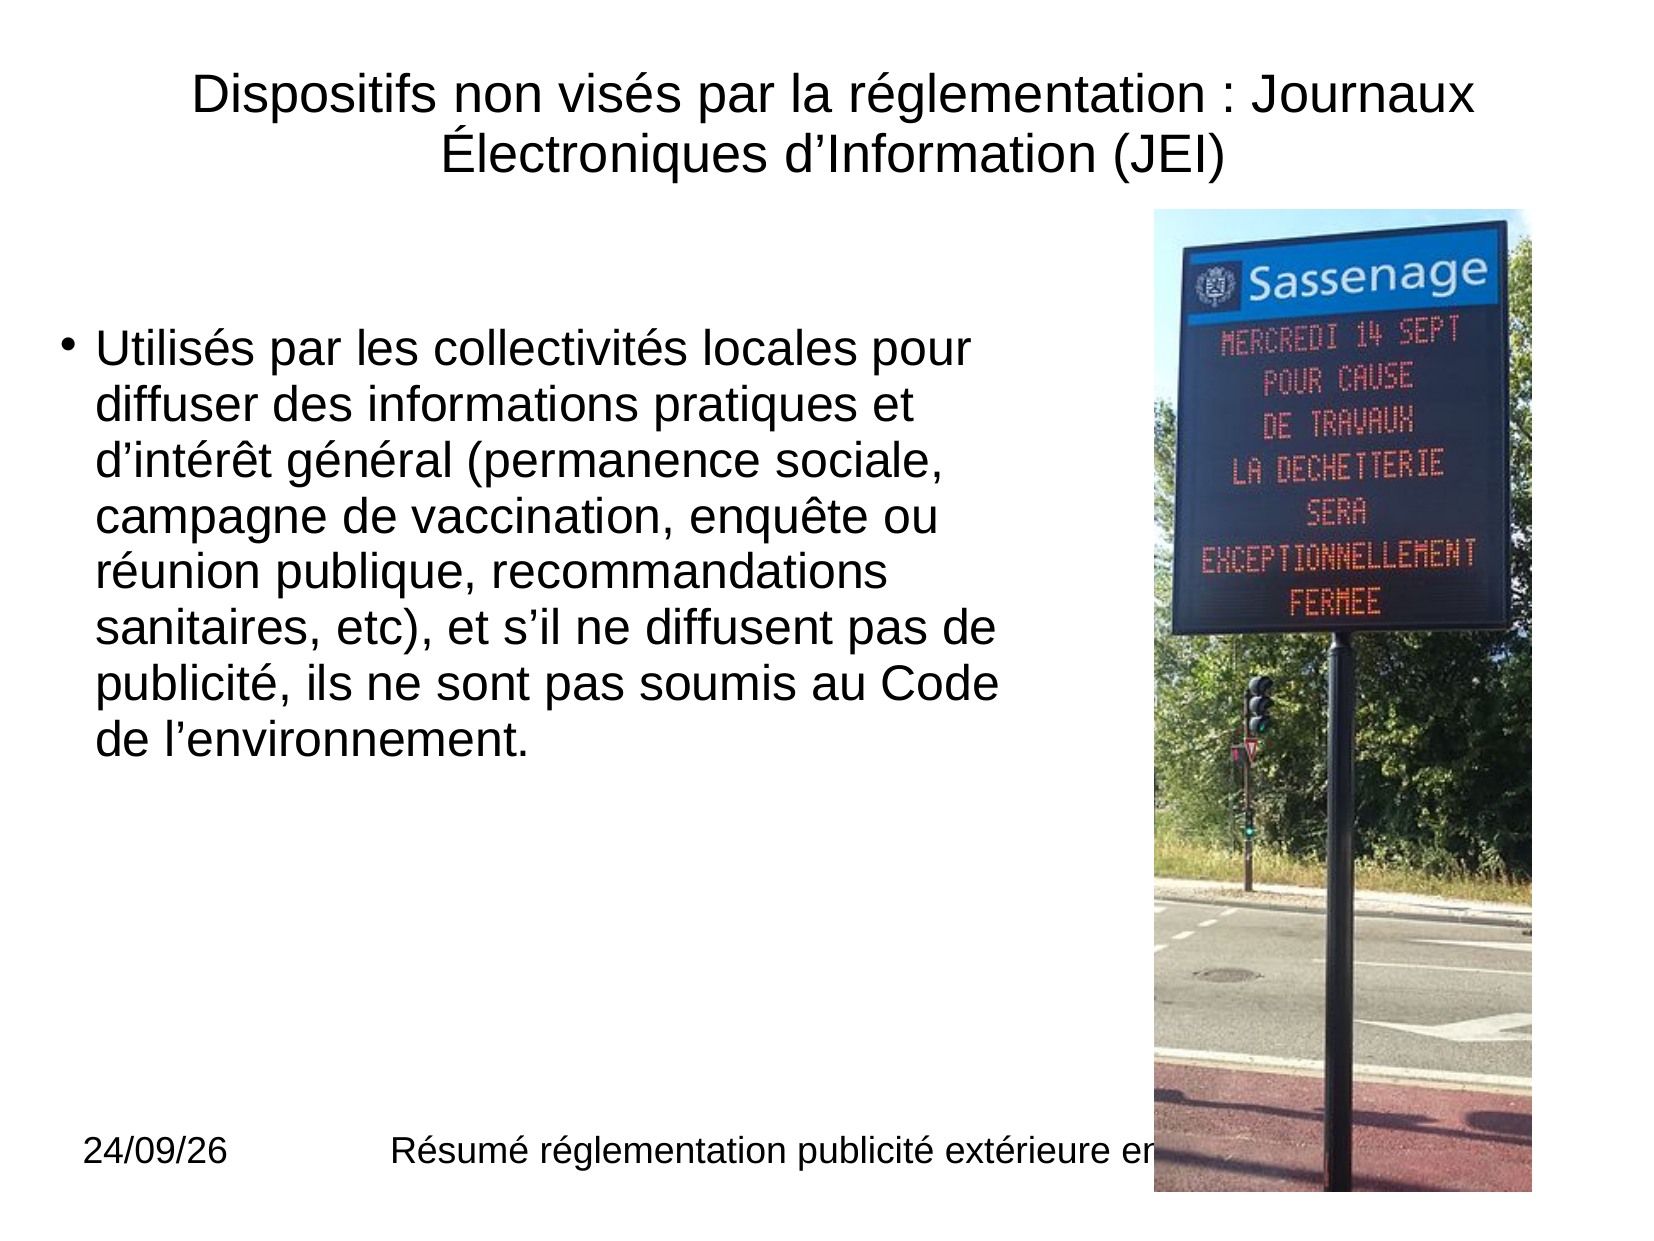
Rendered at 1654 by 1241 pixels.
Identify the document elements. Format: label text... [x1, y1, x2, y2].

text_box Utilisés par les collectivités locales pour diffuser des informations pratiques et d’intérêt général (permanence sociale, campagne de vaccination, enquête ou réunion publique, recommandations sanitaires, etc), et s’il ne diffusent pas de publicité, ils ne sont pas soumis au Code de l’environnement. [59, 240, 1008, 1066]
title Dispositifs non visés par la réglementation : Journaux Électroniques d’Information (JEI) [90, 19, 1579, 225]
picture [1154, 209, 1532, 1192]
